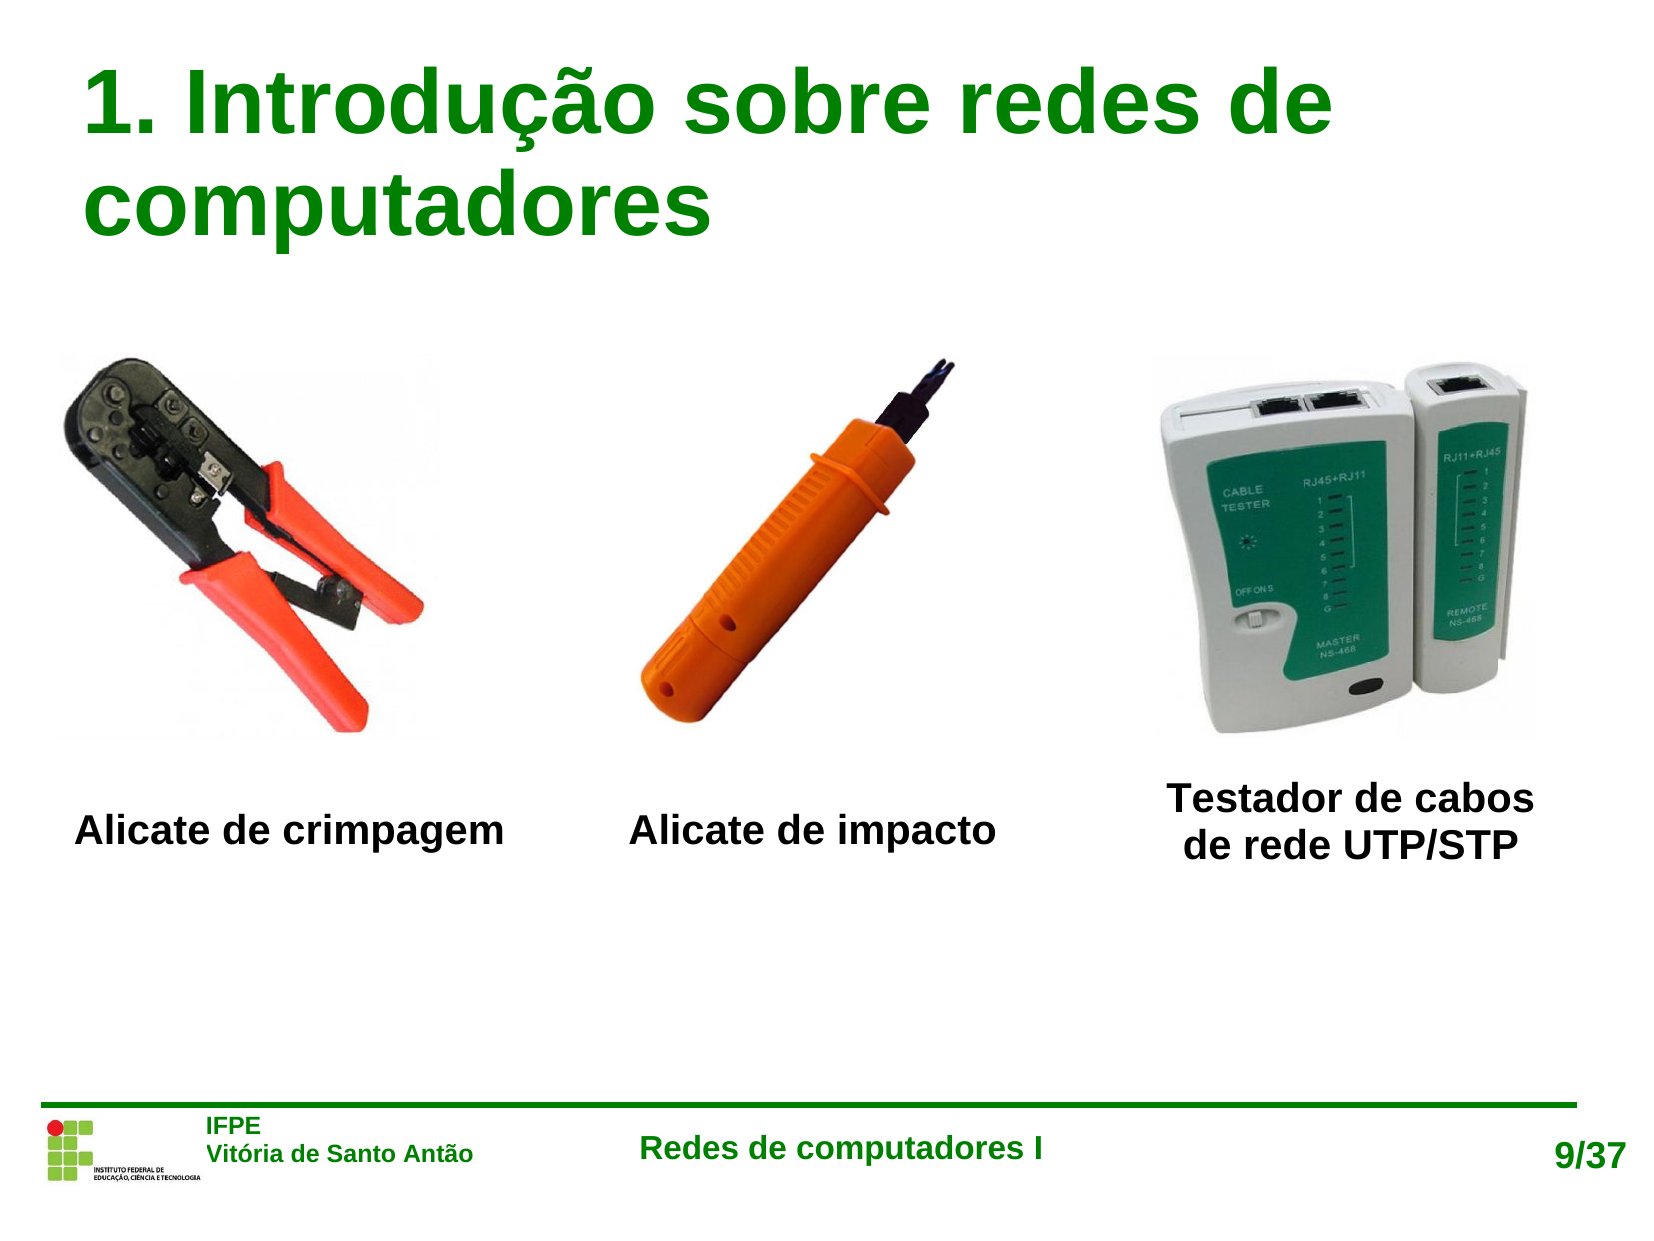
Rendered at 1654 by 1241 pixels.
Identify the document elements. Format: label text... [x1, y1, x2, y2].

picture [1151, 354, 1536, 739]
title 1. Introdução sobre redes de computadores [82, 49, 1571, 257]
picture [59, 354, 443, 739]
text_box Testador de cabos de rede UTP/STP [1151, 767, 1565, 876]
picture [39, 1111, 207, 1191]
picture [561, 295, 1036, 771]
text_box Alicate de impacto [613, 799, 1012, 861]
text_box Alicate de crimpagem [59, 799, 520, 861]
